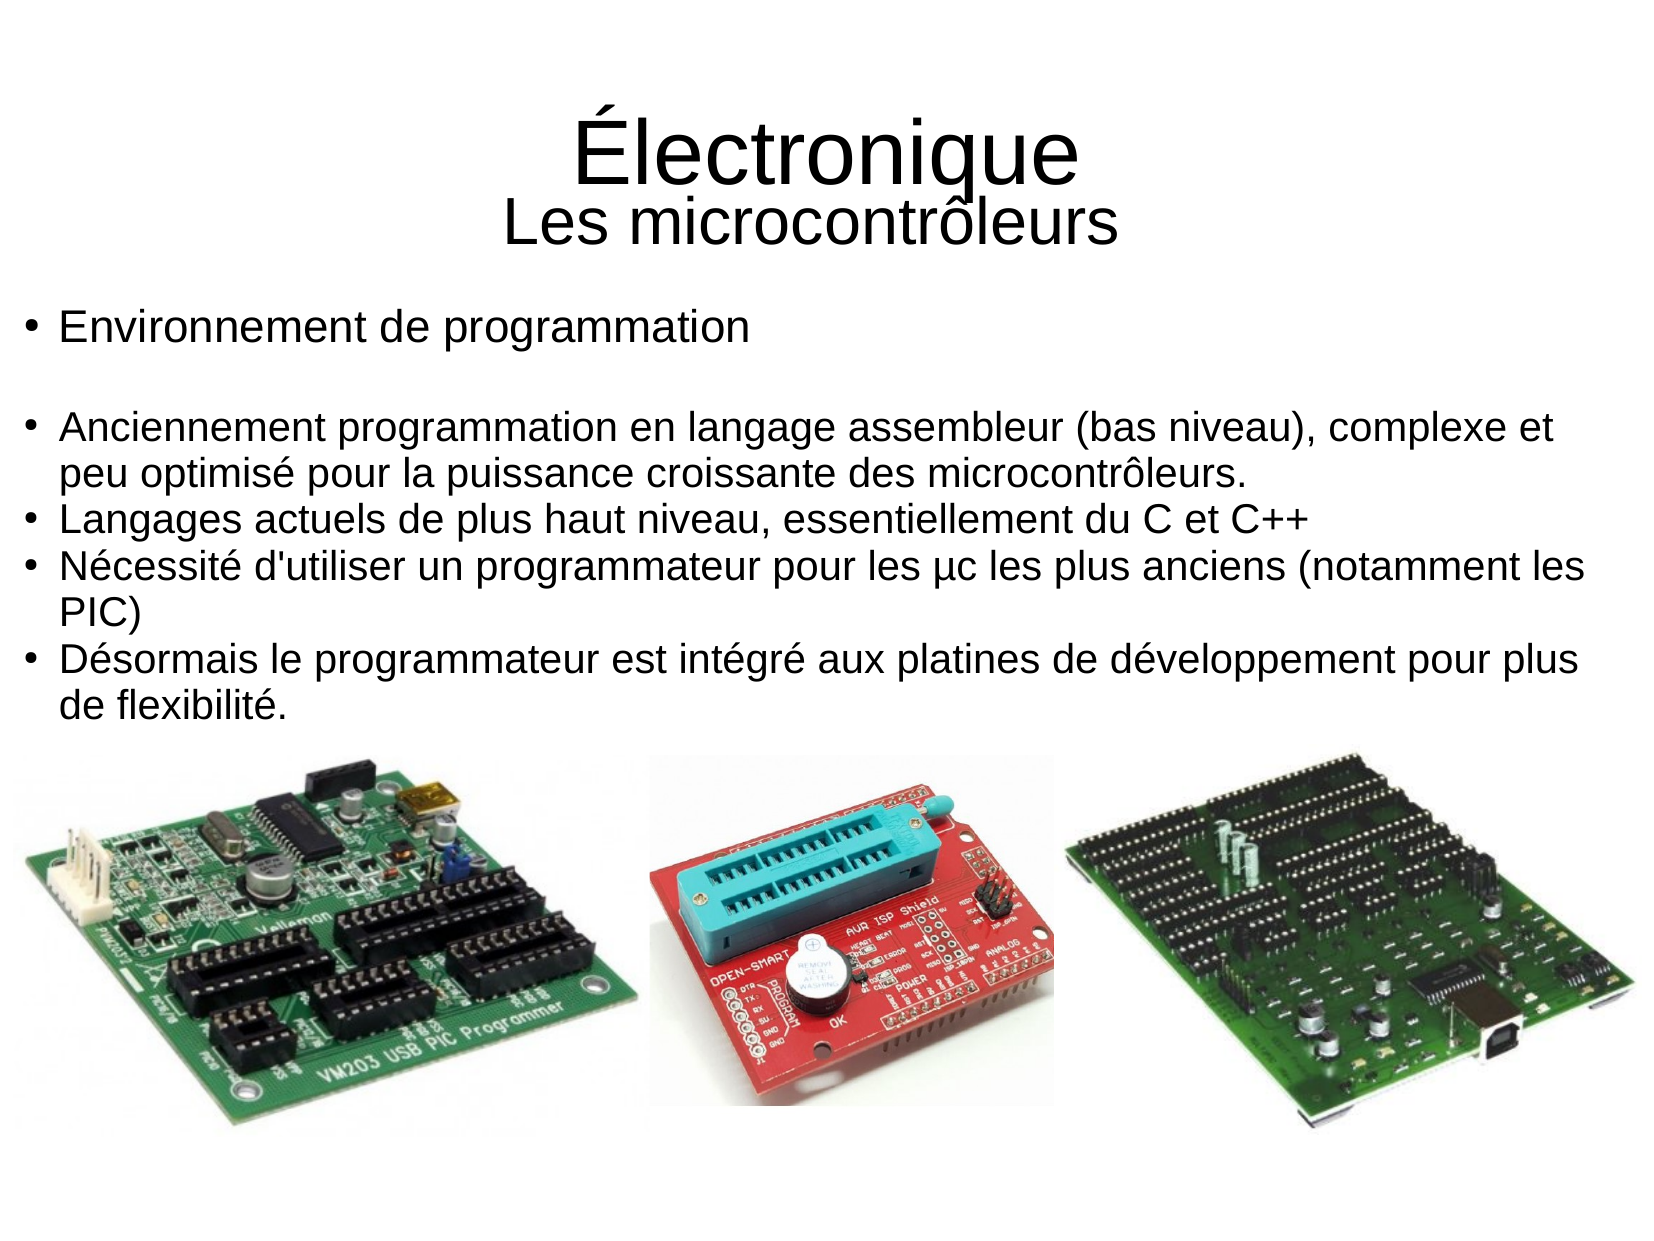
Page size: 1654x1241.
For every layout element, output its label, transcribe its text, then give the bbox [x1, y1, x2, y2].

subtitle Les microcontrôleurs Environnement de programmation Anciennement programmation en langage assembleur (bas niveau), complexe et peu optimisé pour la puissance croissante des microcontrôleurs. Langages actuels de plus haut niveau, essentiellement du C et C++ Nécessité d'utiliser un programmateur pour les µc les plus anciens (notamment les PIC) Désormais le programmateur est intégré aux platines de développement pour plus de flexibilité. [23, 114, 1619, 755]
picture [13, 744, 1642, 1137]
title Électronique [82, 49, 1571, 114]
